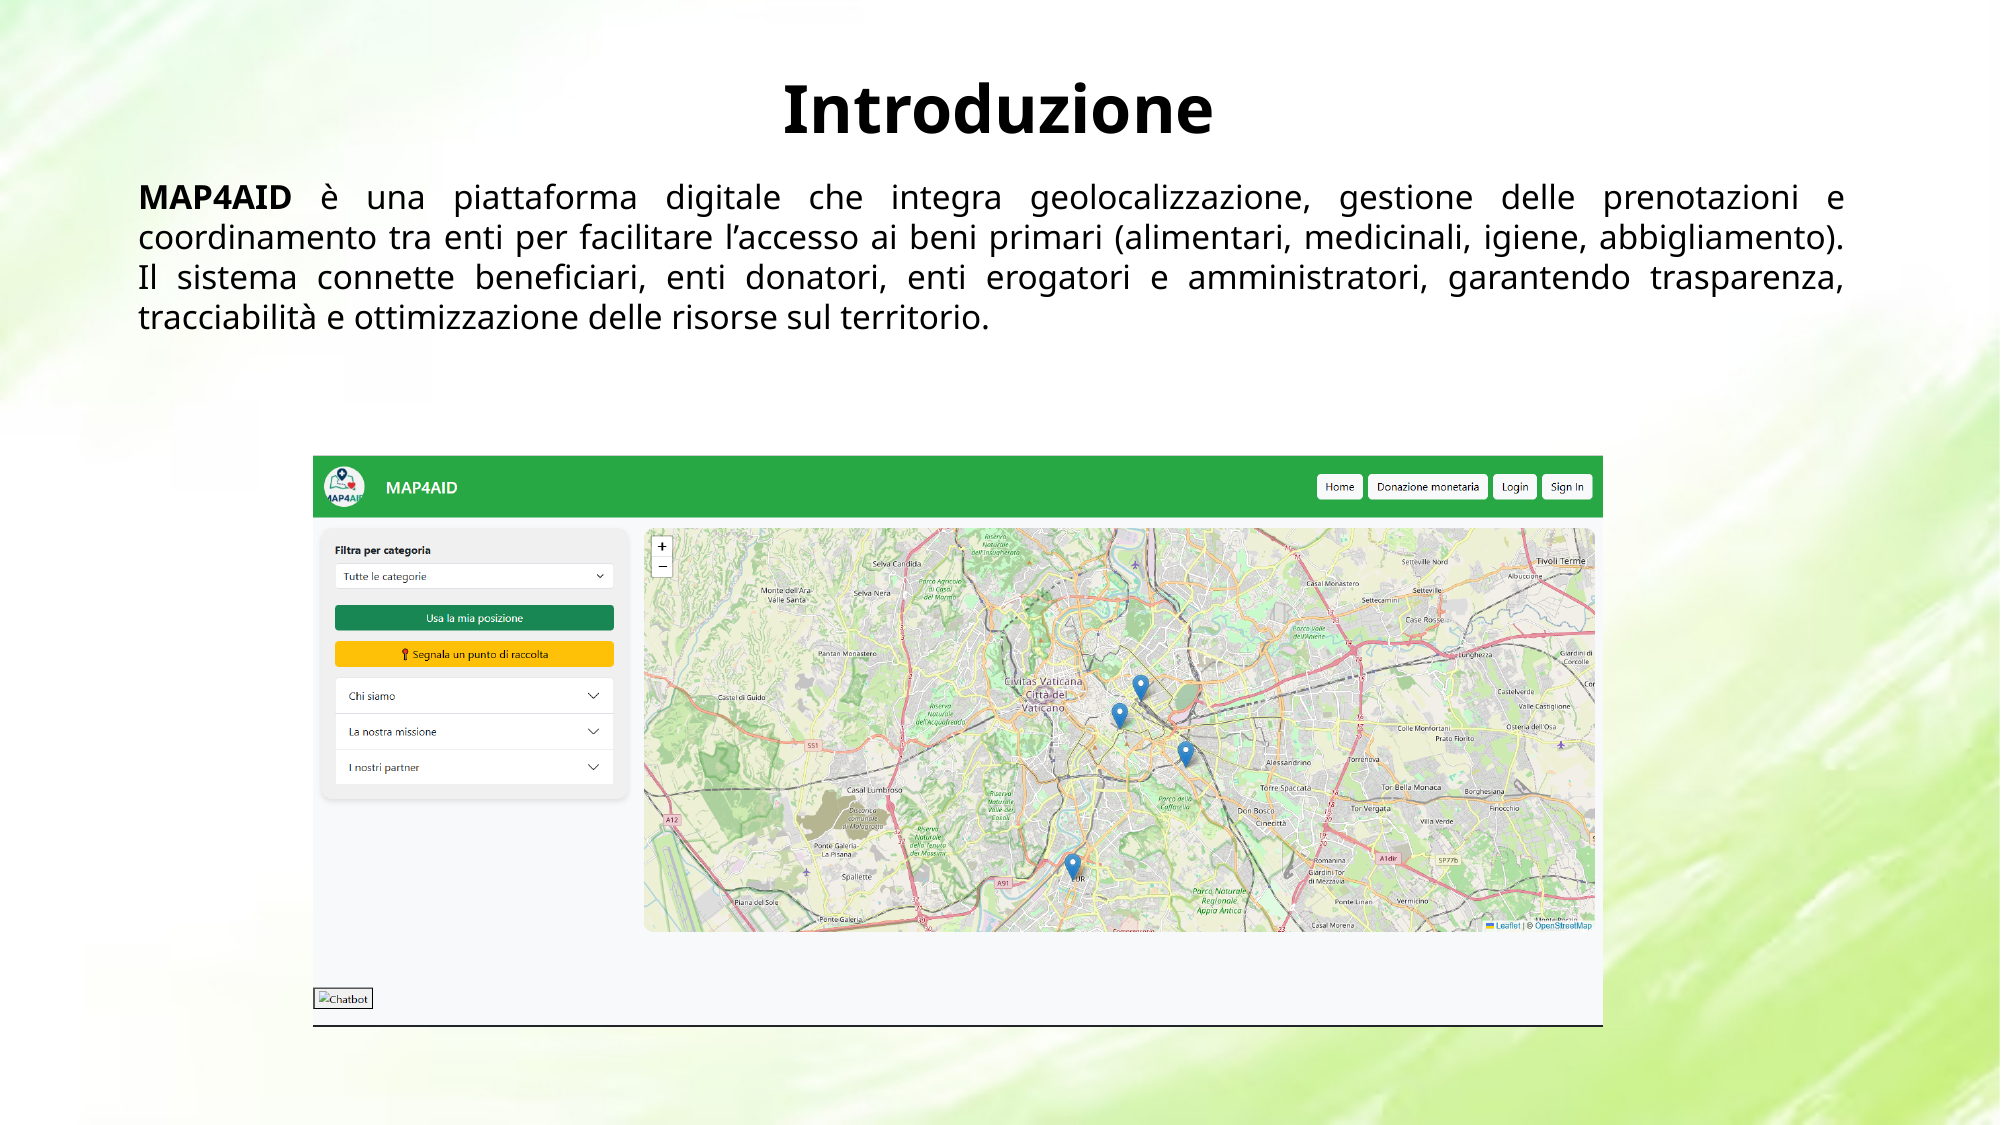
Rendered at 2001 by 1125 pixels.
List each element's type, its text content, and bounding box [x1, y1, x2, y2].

picture [0, 0, 2000, 1125]
text_box MAP4AID è una piattaforma digitale che integra geolocalizzazione, gestione delle prenotazioni e coordinamento tra enti per facilitare l’accesso ai beni primari (alimentari, medicinali, igiene, abbigliamento). Il sistema connette beneficiari, enti donatori, enti erogatori e amministratori, garantendo trasparenza, tracciabilità e ottimizzazione delle risorse sul territorio. [123, 168, 1863, 344]
text_box Introduzione [499, 59, 1500, 155]
